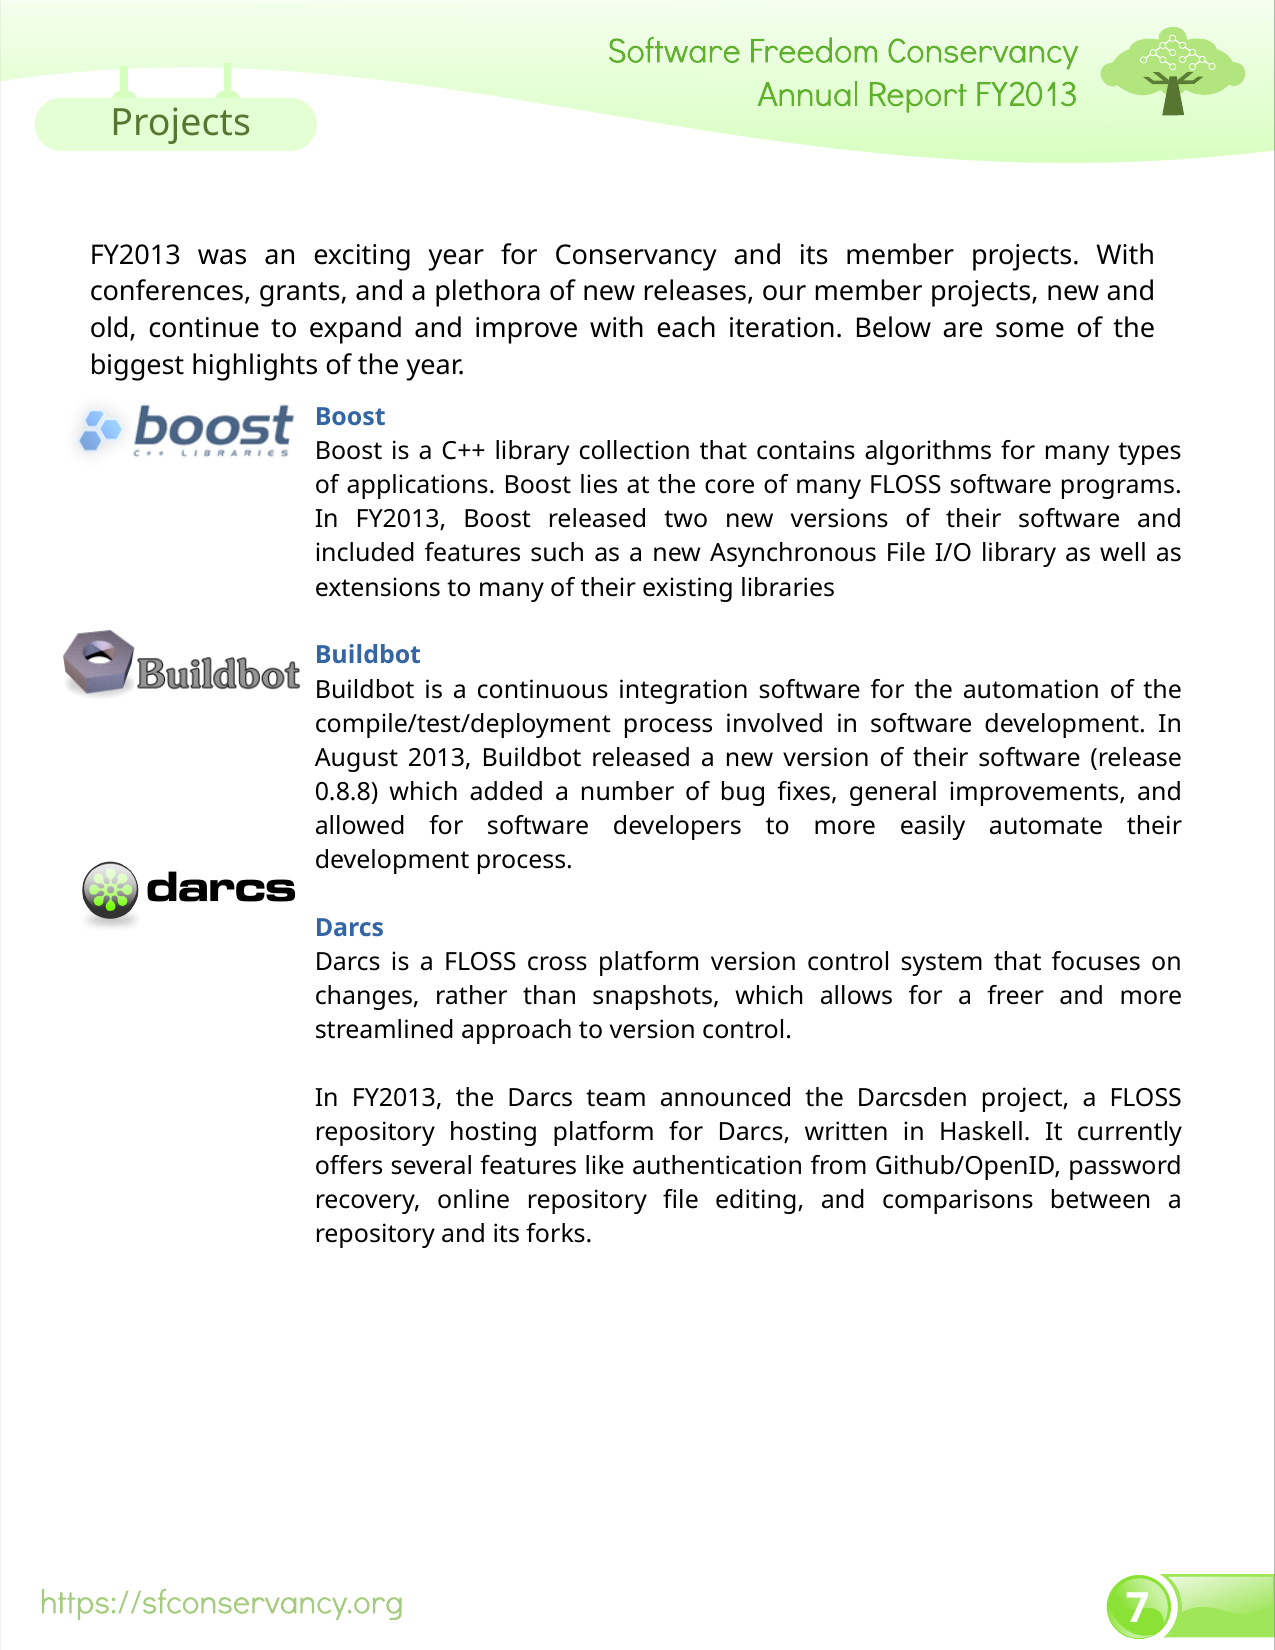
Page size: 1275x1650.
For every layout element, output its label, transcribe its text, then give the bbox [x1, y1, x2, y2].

picture [60, 391, 313, 470]
picture [74, 854, 306, 931]
text_box FY2013 was an exciting year for Conservancy and its member projects. With conferences, grants, and a plethora of new releases, our member projects, new and old, continue to expand and improve with each iteration. Below are some of the biggest highlights of the year. [75, 227, 1201, 363]
text_box Boost Boost is a C++ library collection that contains algorithms for many types of applications. Boost lies at the core of many FLOSS software programs. In FY2013, Boost released two new versions of their software and included features such as a new Asynchronous File I/O library as well as extensions to many of their existing libraries Buildbot Buildbot is a continuous integration software for the automation of the compile/test/deployment process involved in software development. In August 2013, Buildbot released a new version of their software (release 0.8.8) which added a number of bug fixes, general improvements, and allowed for software developers to more easily automate their development process. Darcs Darcs is a FLOSS cross platform version control system that focuses on changes, rather than snapshots, which allows for a freer and more streamlined approach to version control. In FY2013, the Darcs team announced the Darcsden project, a FLOSS repository hosting platform for Darcs, written in Haskell. It currently offers several features like authentication from Github/OpenID, password recovery, online repository file editing, and comparisons between a repository and its forks. [300, 391, 1201, 1205]
picture [60, 624, 303, 700]
text_box Projects [95, 87, 255, 152]
